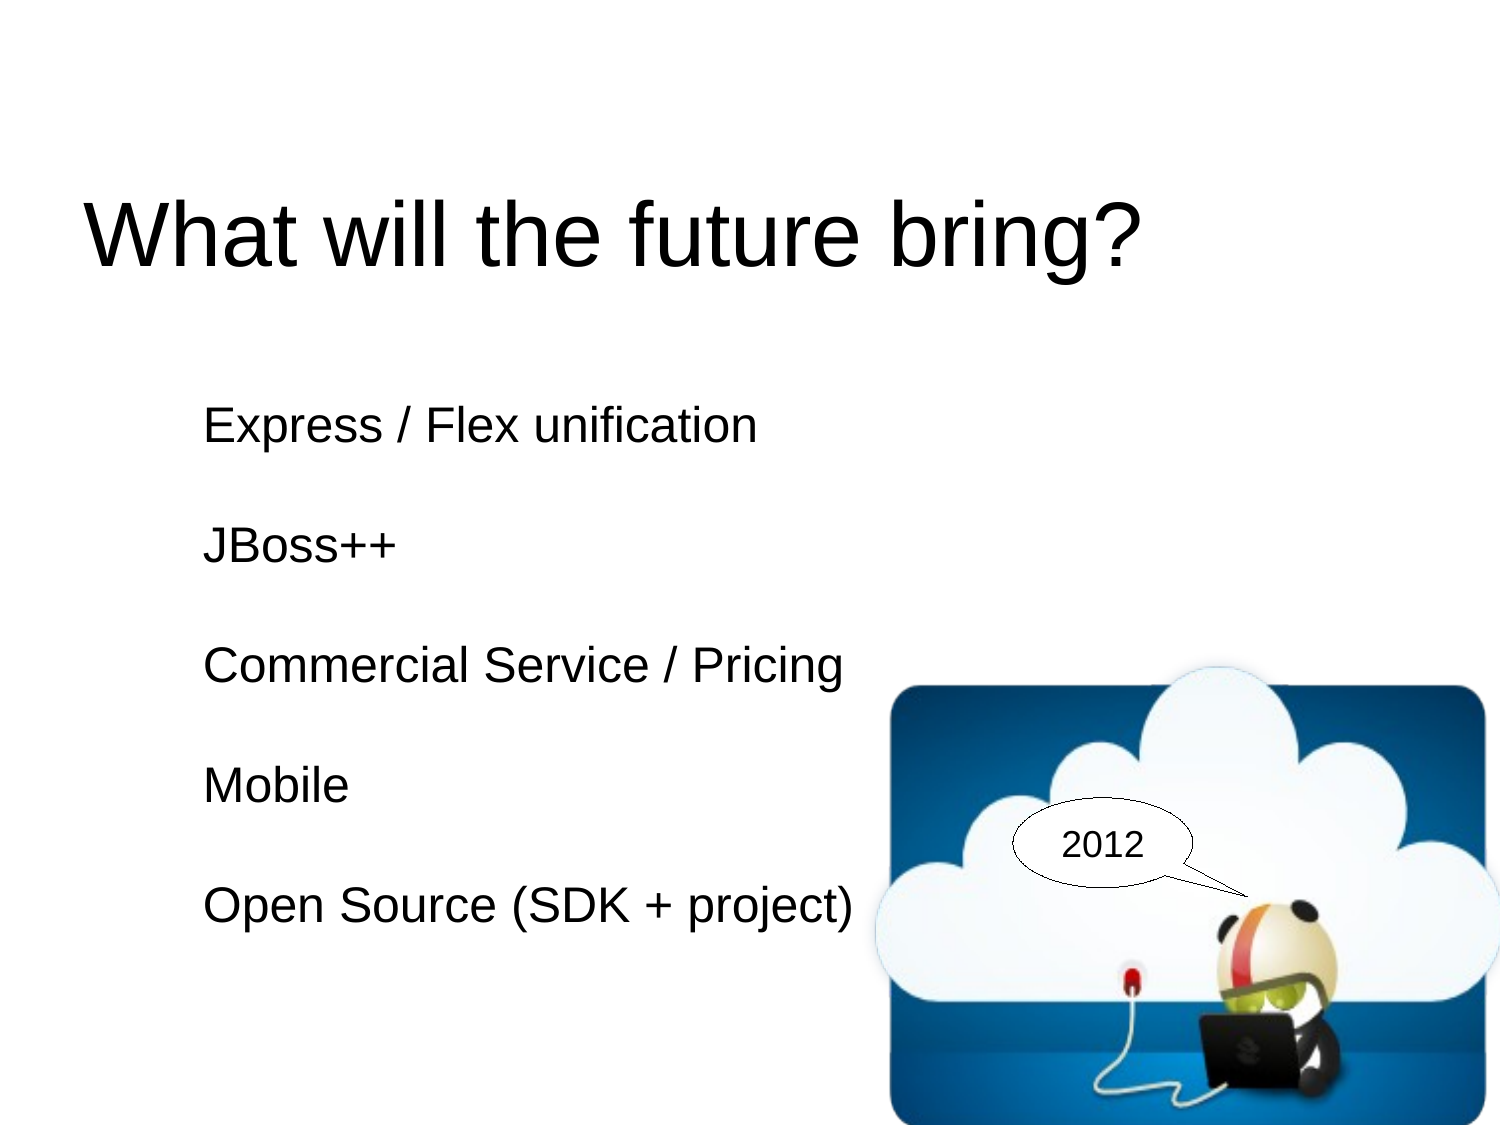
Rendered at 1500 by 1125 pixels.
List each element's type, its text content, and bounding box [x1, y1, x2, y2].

text_box 2012 [1012, 797, 1248, 897]
text_box Express / Flex unification JBoss++ Commercial Service / Pricing Mobile Open Source (SDK + project) [188, 385, 939, 940]
title What will the future bring? [0, 111, 1252, 348]
picture [860, 650, 1500, 1125]
